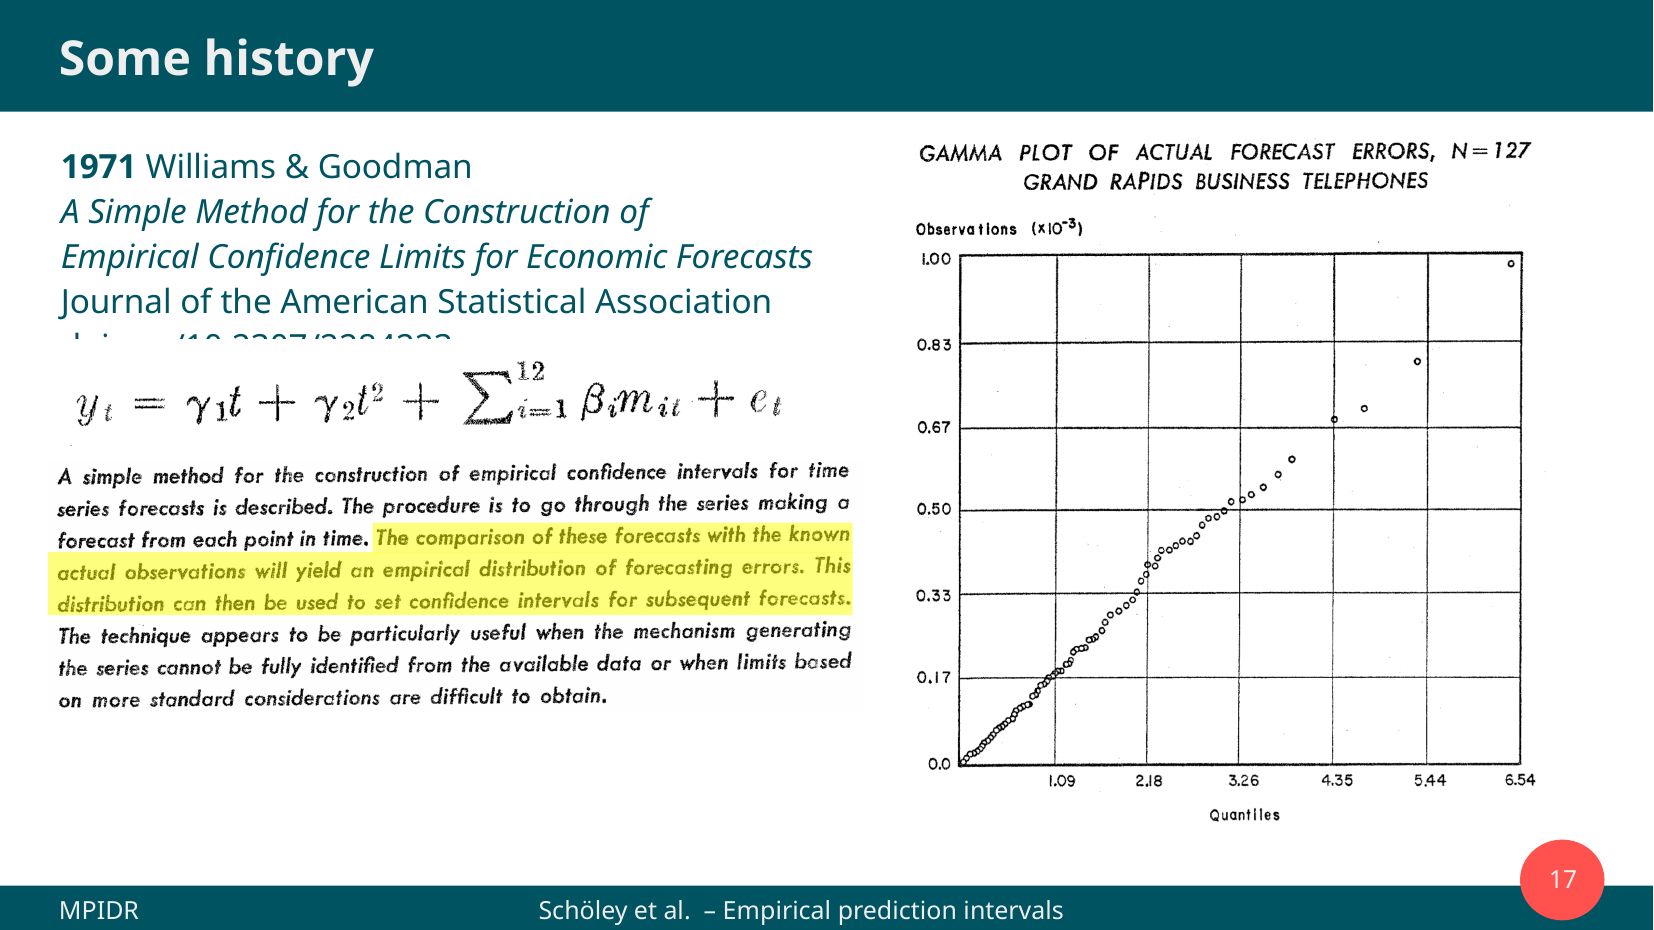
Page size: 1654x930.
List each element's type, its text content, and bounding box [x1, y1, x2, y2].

picture [48, 462, 865, 711]
picture [900, 134, 1546, 828]
picture [60, 339, 799, 450]
title Some history [58, 0, 1594, 117]
text_box [48, 522, 853, 616]
text_box 1971 Williams & Goodman A Simple Method for the Construction of Empirical Confidence Limits for Economic Forecasts Journal of the American Statistical Association doi.org/10.2307/2284223 [46, 135, 827, 344]
